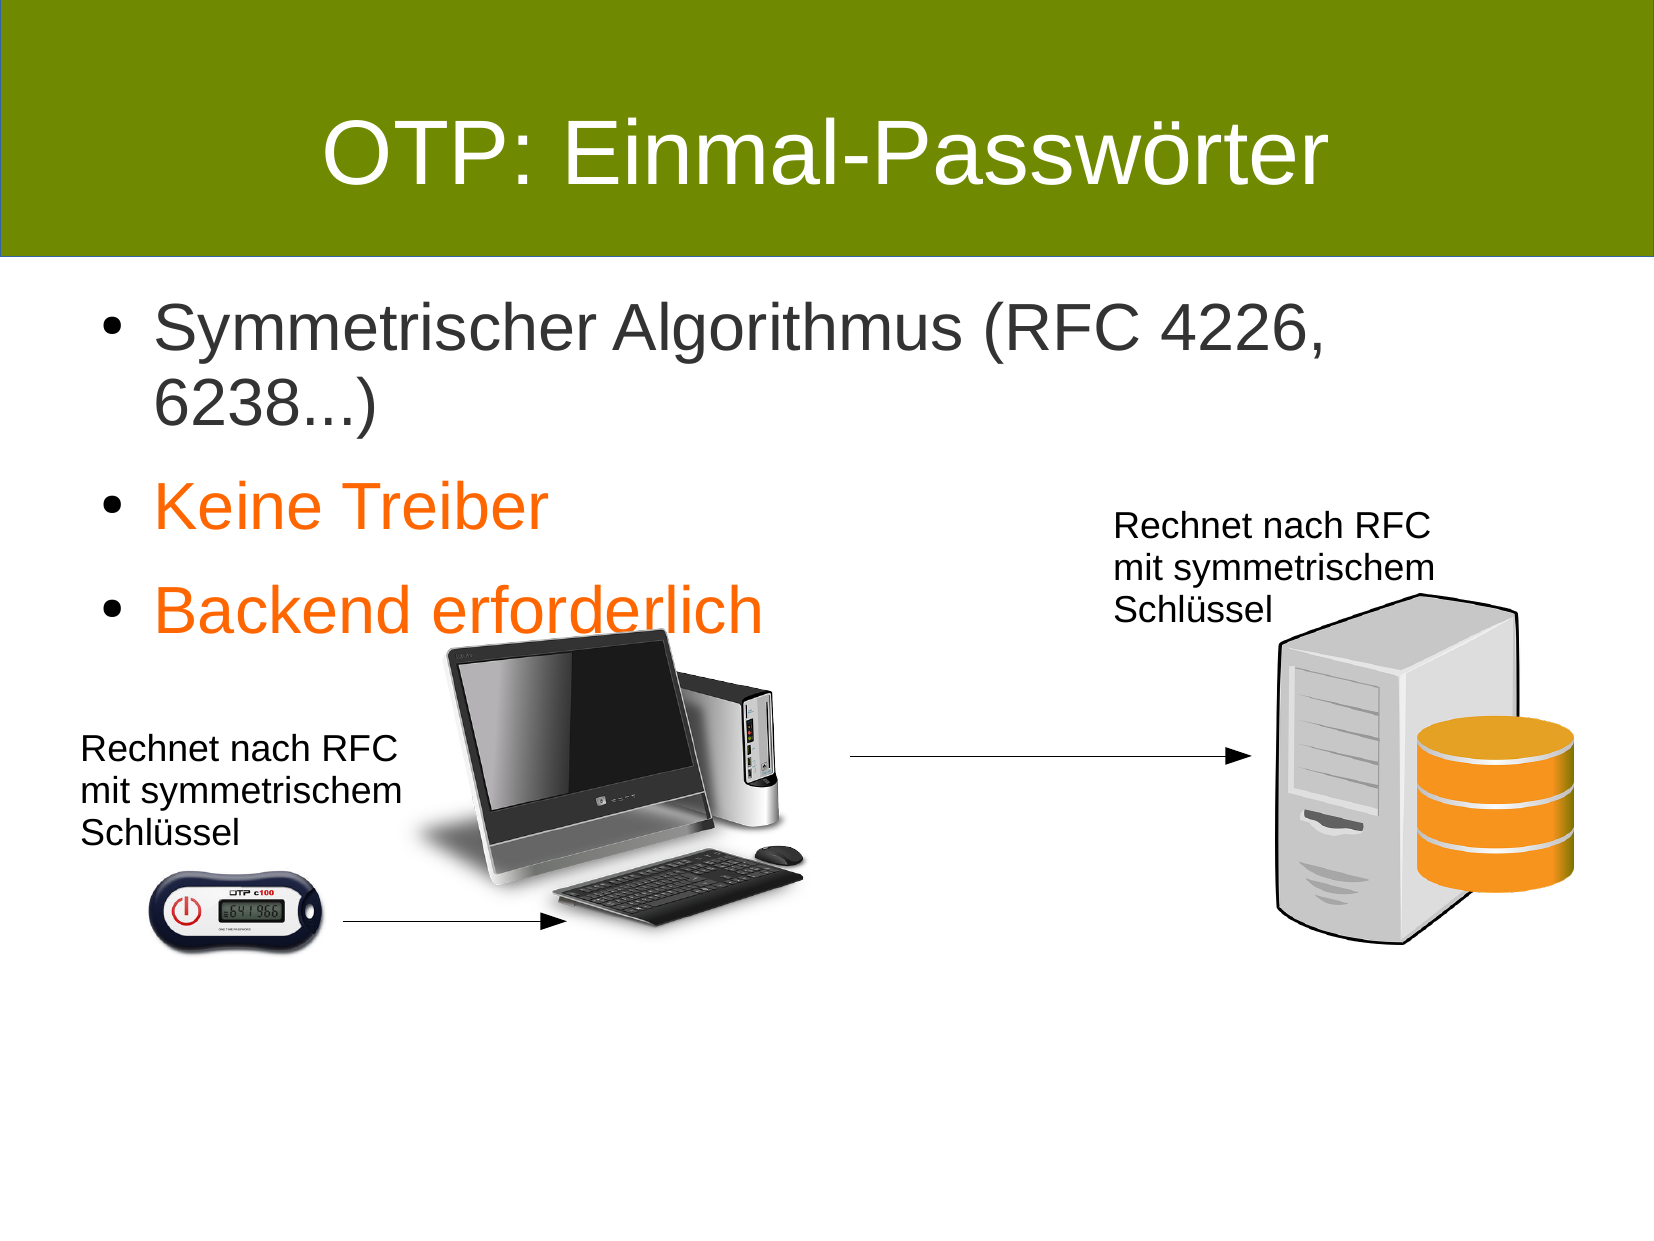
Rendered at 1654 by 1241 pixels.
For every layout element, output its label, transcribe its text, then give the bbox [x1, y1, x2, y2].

picture [1275, 593, 1574, 945]
text_box Rechnet nach RFC mit symmetrischem Schlüssel [65, 720, 418, 862]
list Symmetrischer Algorithmus (RFC 4226, 6238...) Keine Treiber Backend erforderlich [82, 290, 1571, 1010]
text_box Rechnet nach RFC mit symmetrischem Schlüssel [1098, 497, 1451, 638]
picture [141, 862, 328, 959]
picture [393, 628, 815, 945]
title OTP: Einmal-Passwörter [82, 49, 1571, 257]
